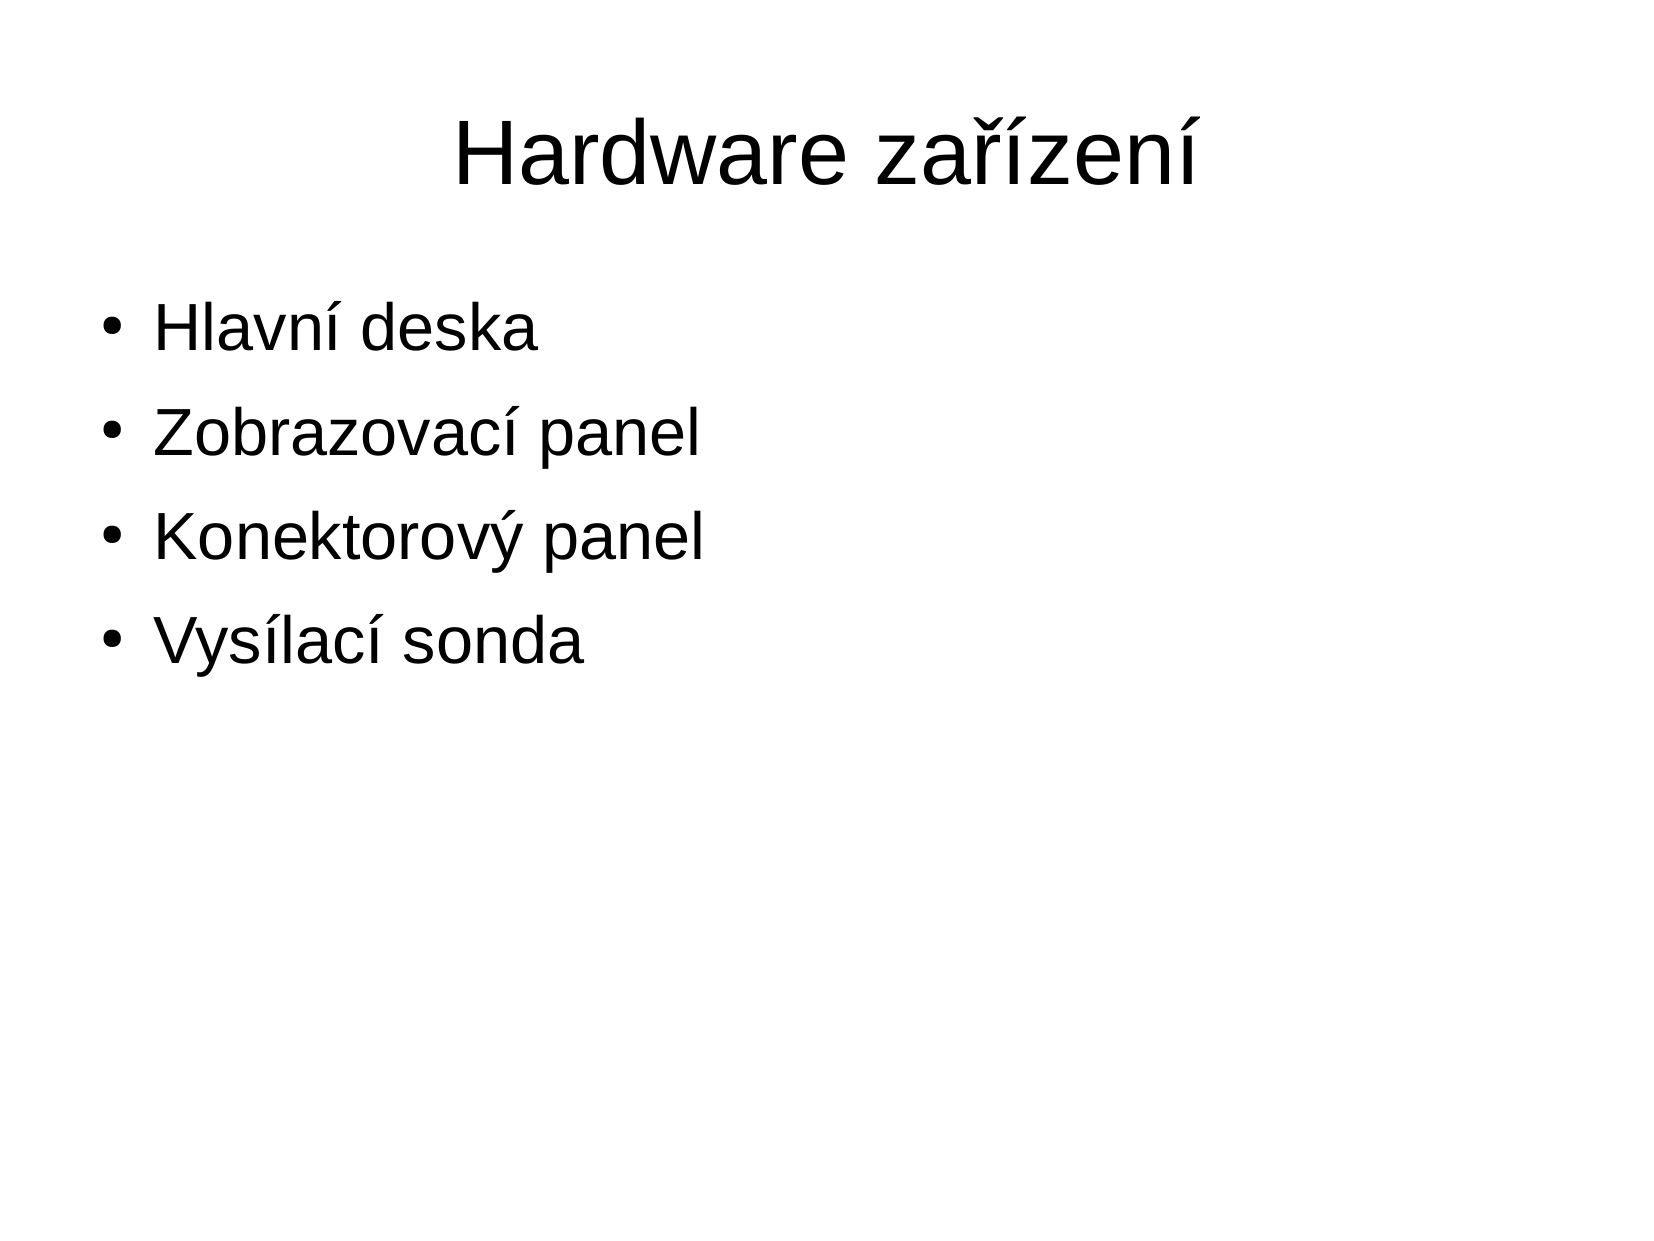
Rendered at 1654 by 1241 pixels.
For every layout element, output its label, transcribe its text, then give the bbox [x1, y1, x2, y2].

title Hardware zařízení [82, 49, 1571, 257]
list Hlavní deska Zobrazovací panel Konektorový panel Vysílací sonda [82, 290, 1571, 1010]
